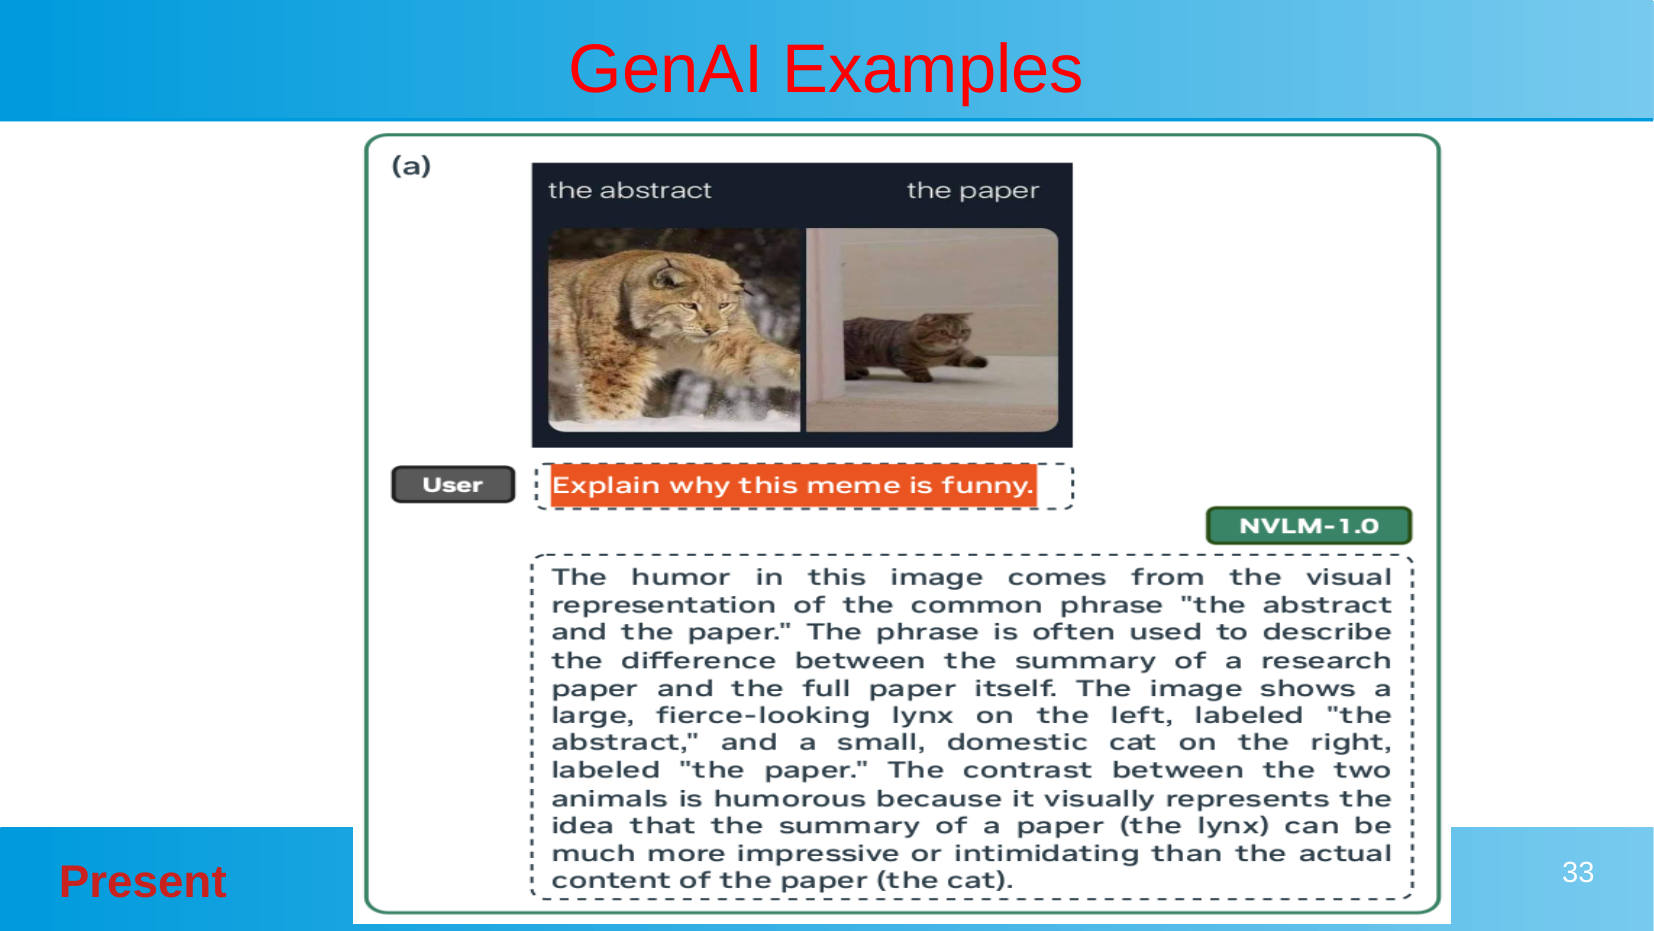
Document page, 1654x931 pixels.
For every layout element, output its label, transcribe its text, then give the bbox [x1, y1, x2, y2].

picture [353, 125, 1451, 924]
title GenAI Examples [59, 29, 1595, 108]
